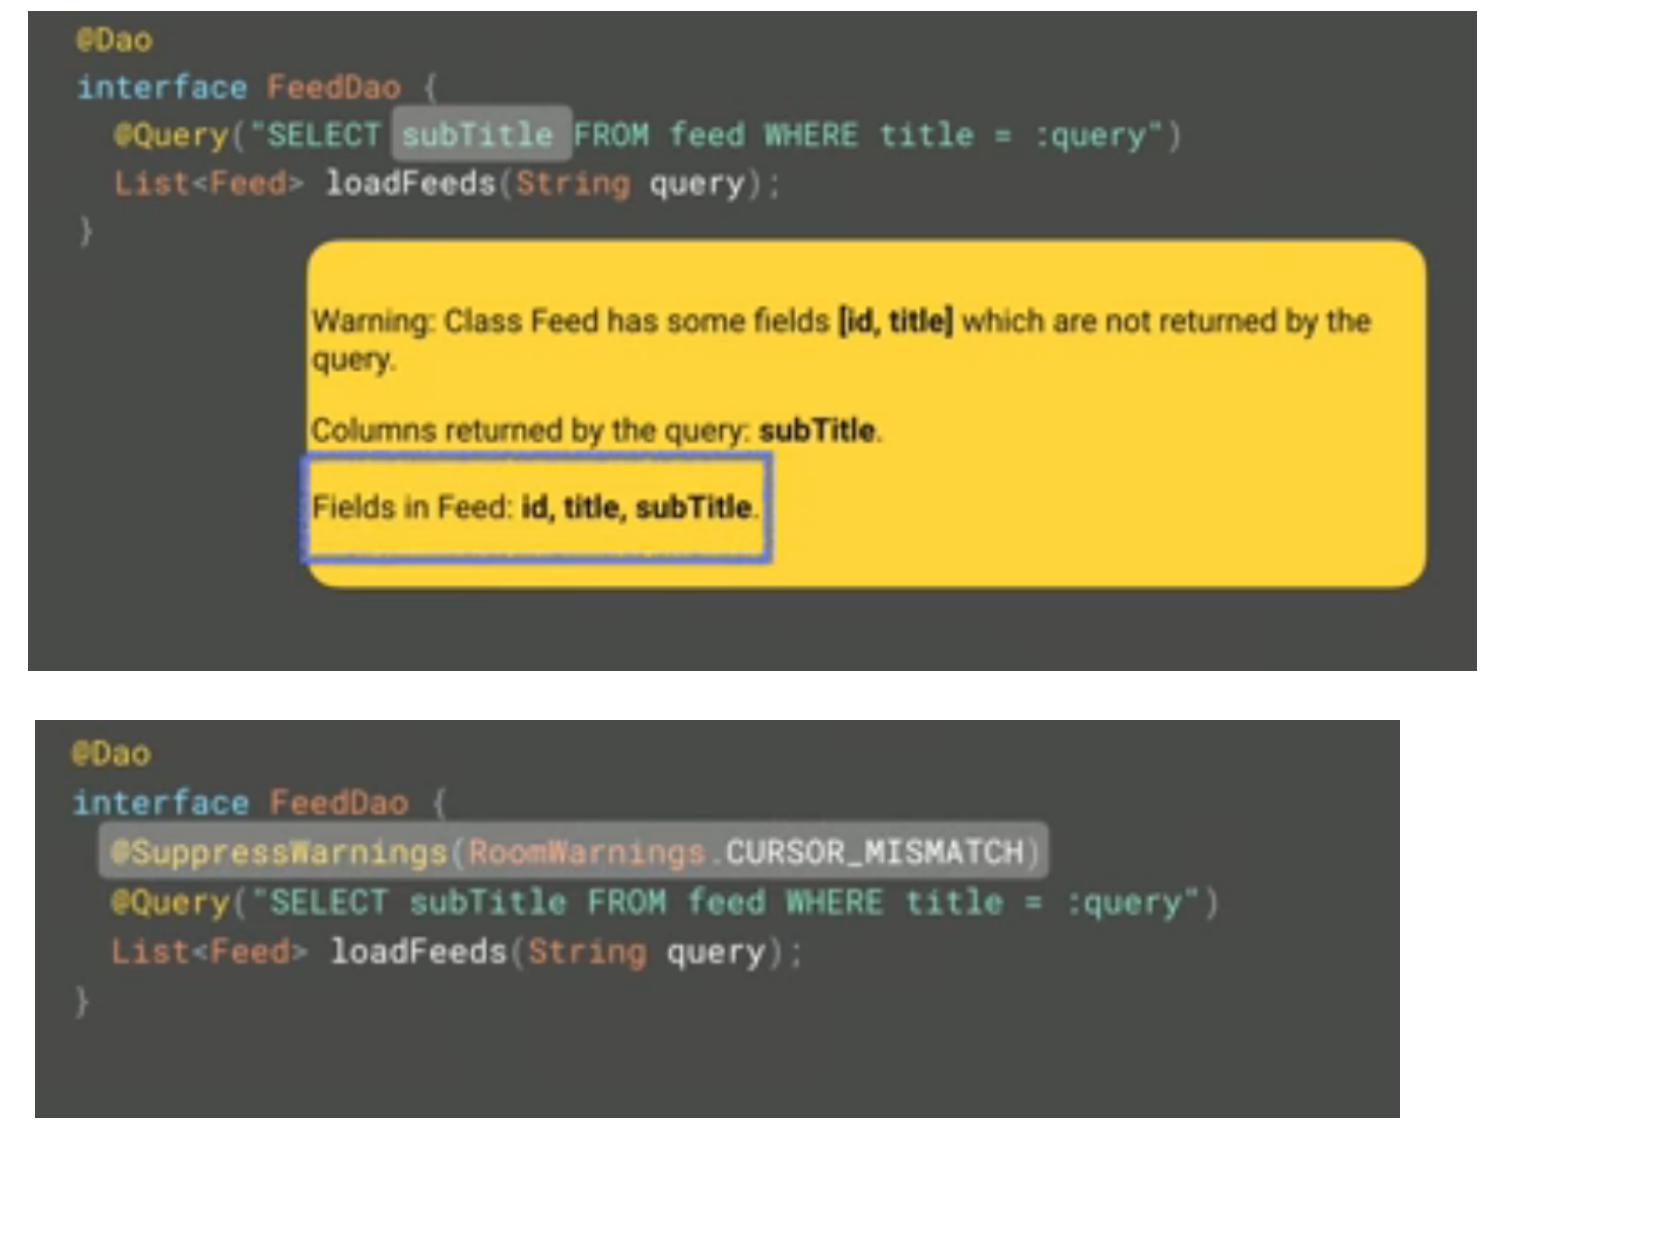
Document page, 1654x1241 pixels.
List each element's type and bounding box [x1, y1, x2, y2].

picture [35, 720, 1400, 1118]
picture [28, 11, 1477, 671]
